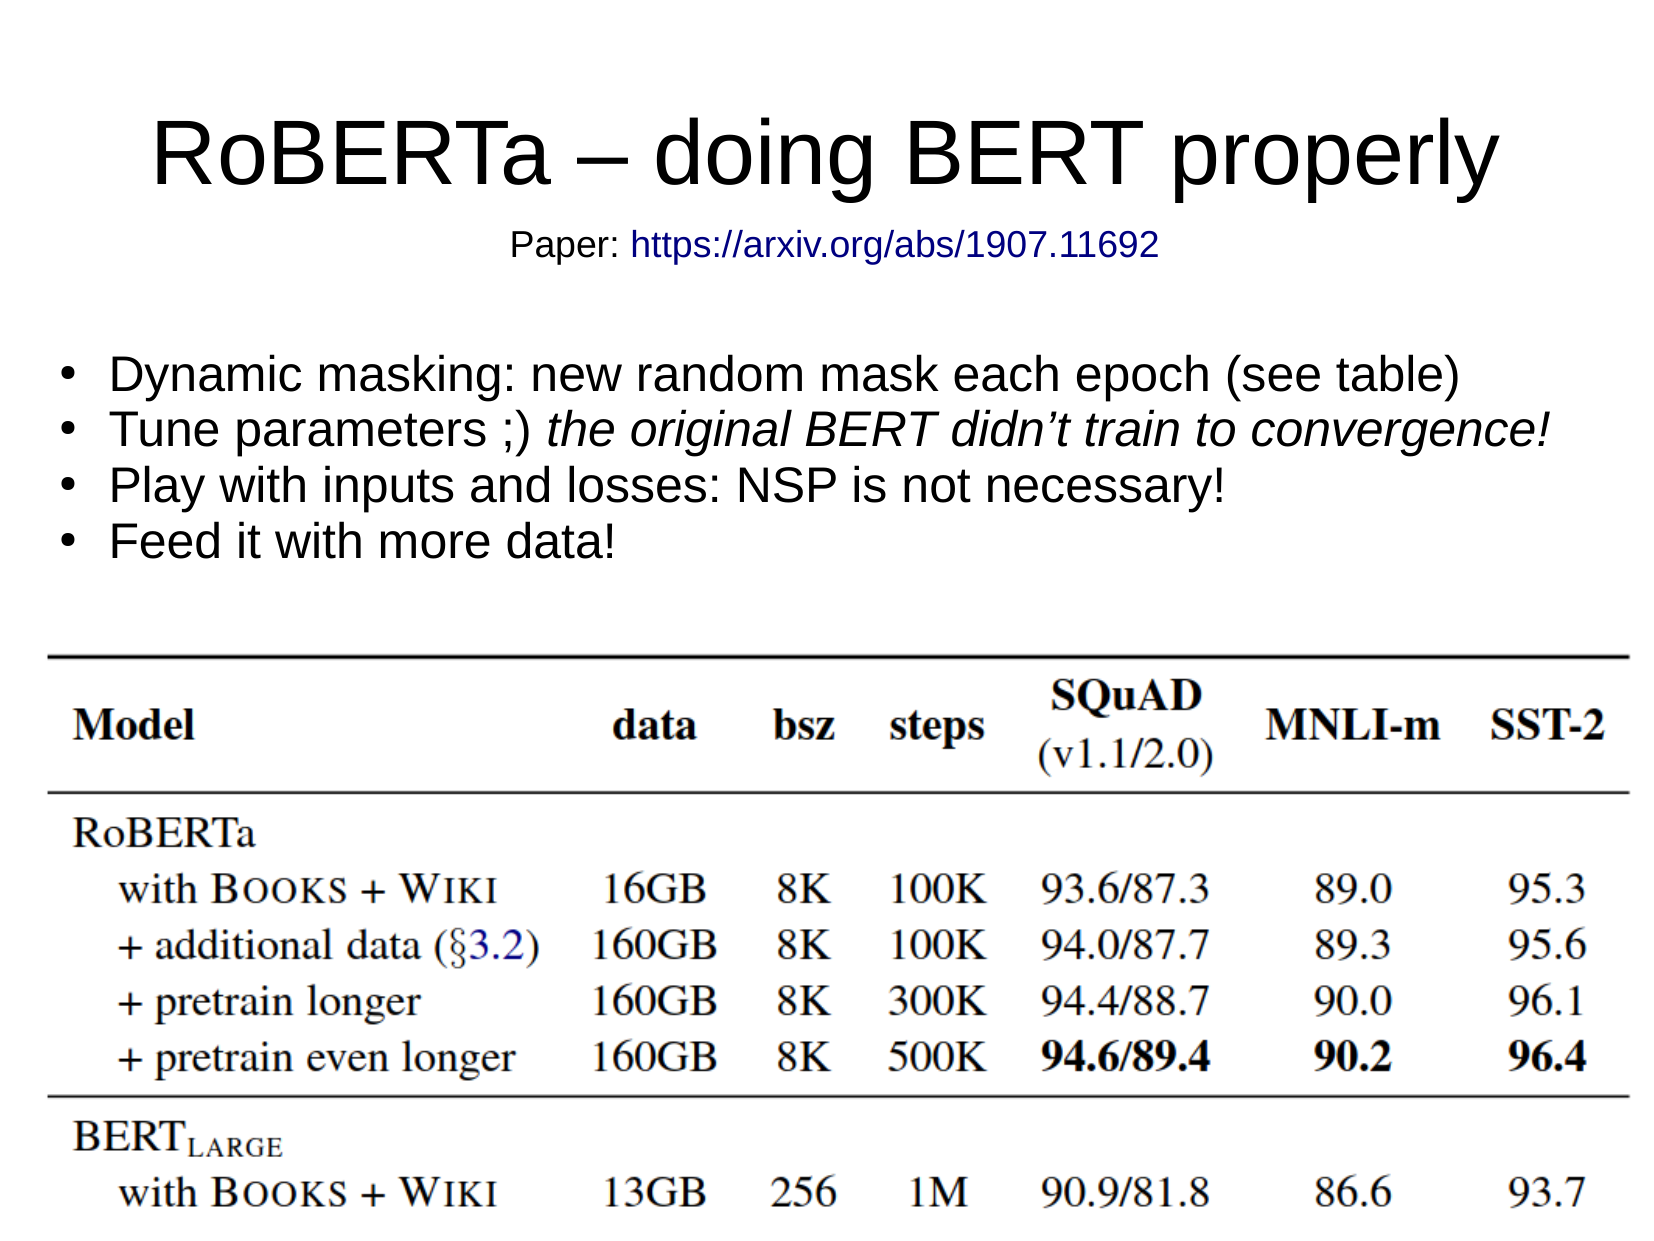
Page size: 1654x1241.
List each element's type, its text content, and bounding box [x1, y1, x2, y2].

text_box Paper: https://arxiv.org/abs/1907.11692 [466, 215, 1213, 315]
subtitle Dynamic masking: new random mask each epoch (see table) Tune parameters ;) the original BERT didn’t train to convergence! Play with inputs and losses: NSP is not necessary! Feed it with more data! [59, 290, 1561, 571]
picture [9, 620, 1654, 1227]
title RoBERTa – doing BERT properly [82, 49, 1571, 257]
